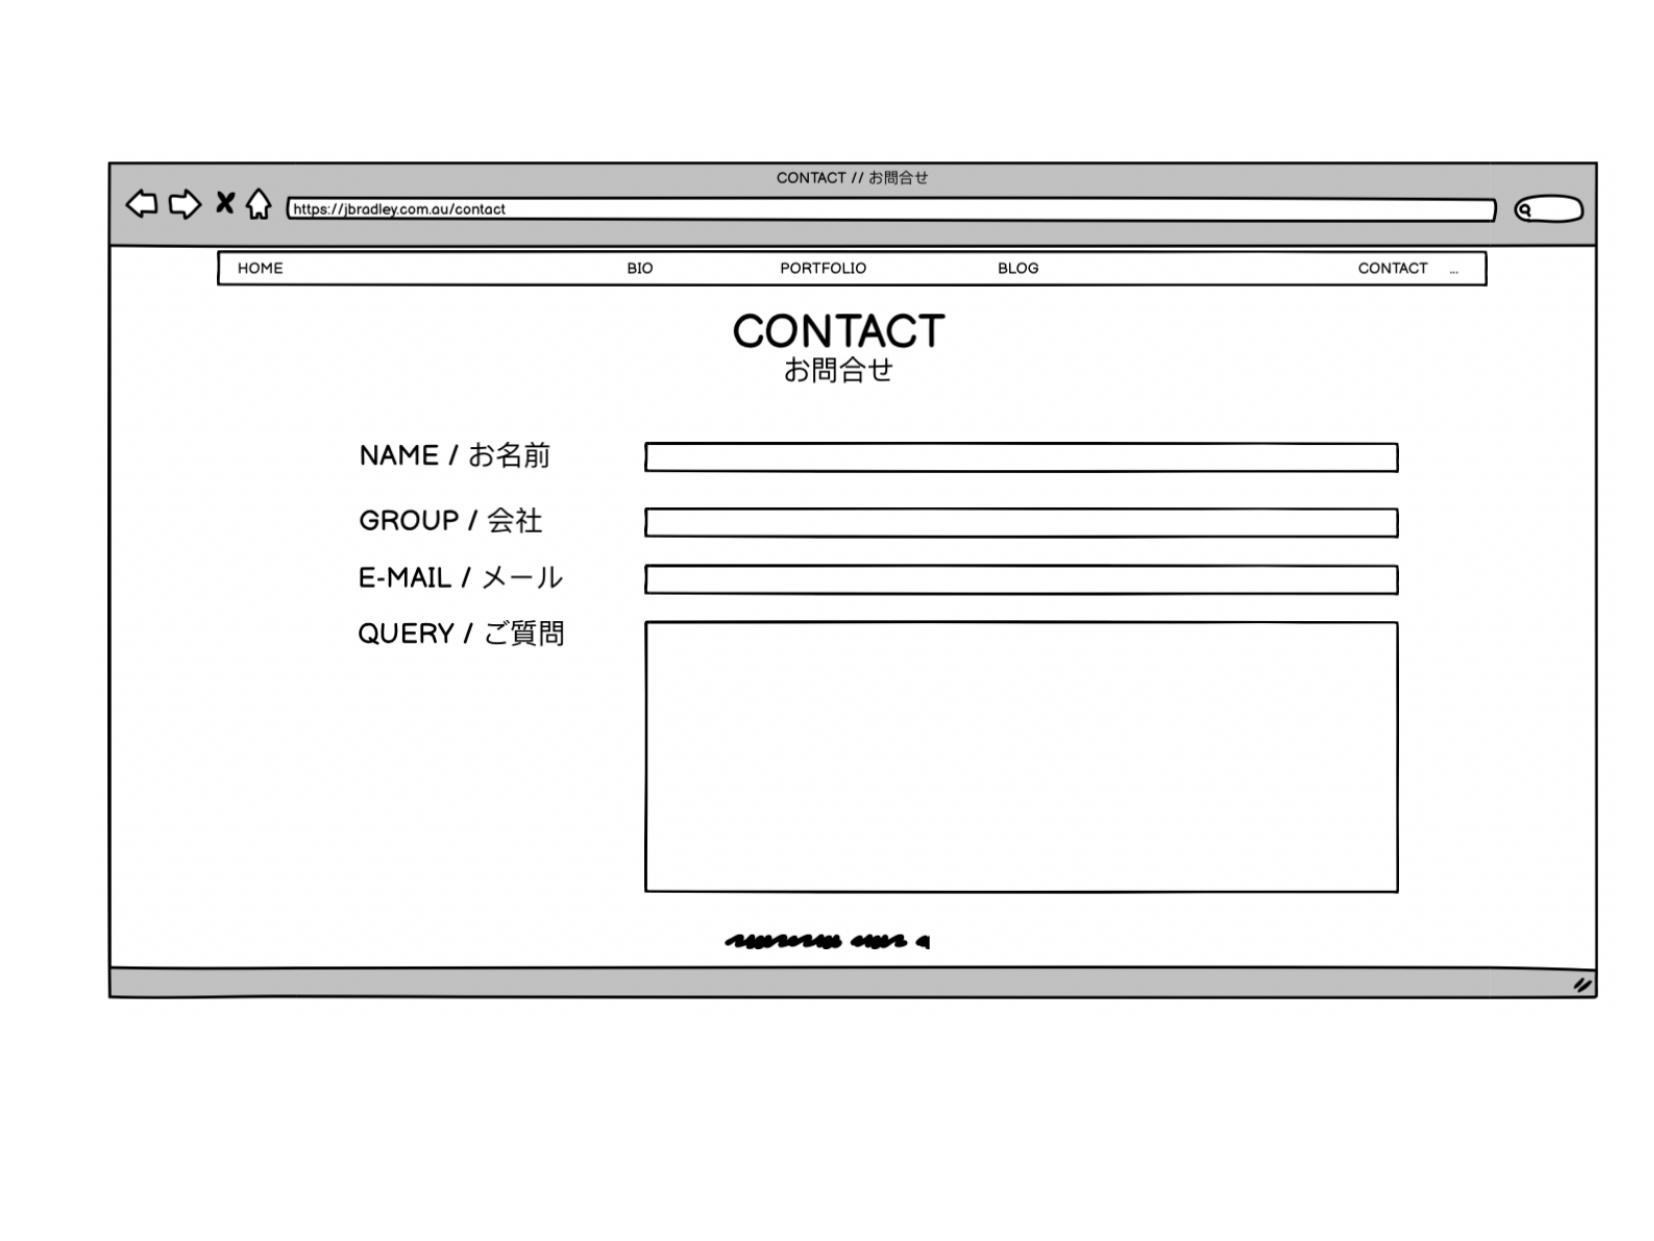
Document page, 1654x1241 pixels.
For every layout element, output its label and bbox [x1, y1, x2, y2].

picture [97, 149, 1619, 1016]
